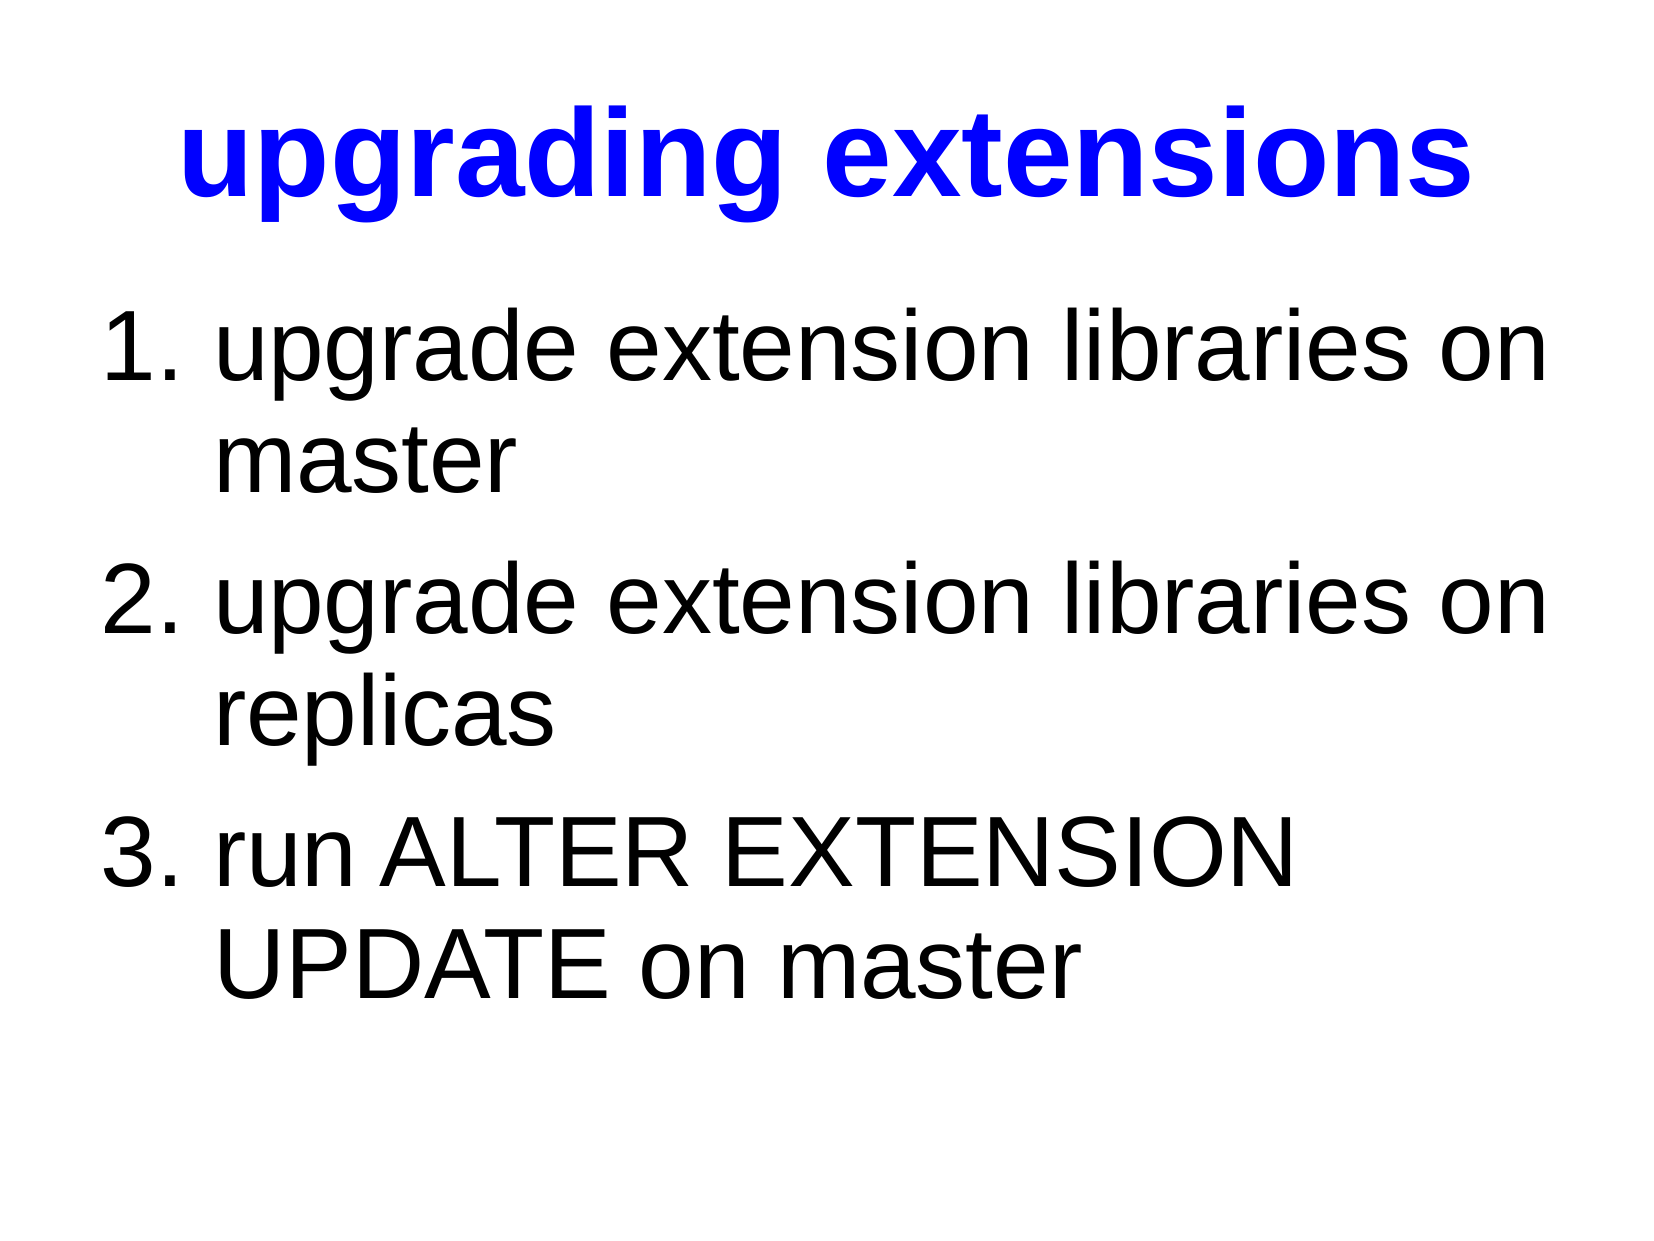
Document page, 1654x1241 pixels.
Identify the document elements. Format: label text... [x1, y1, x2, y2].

title upgrading extensions [82, 49, 1571, 257]
list upgrade extension libraries on master upgrade extension libraries on replicas run ALTER EXTENSION UPDATE on master [82, 290, 1606, 1096]
